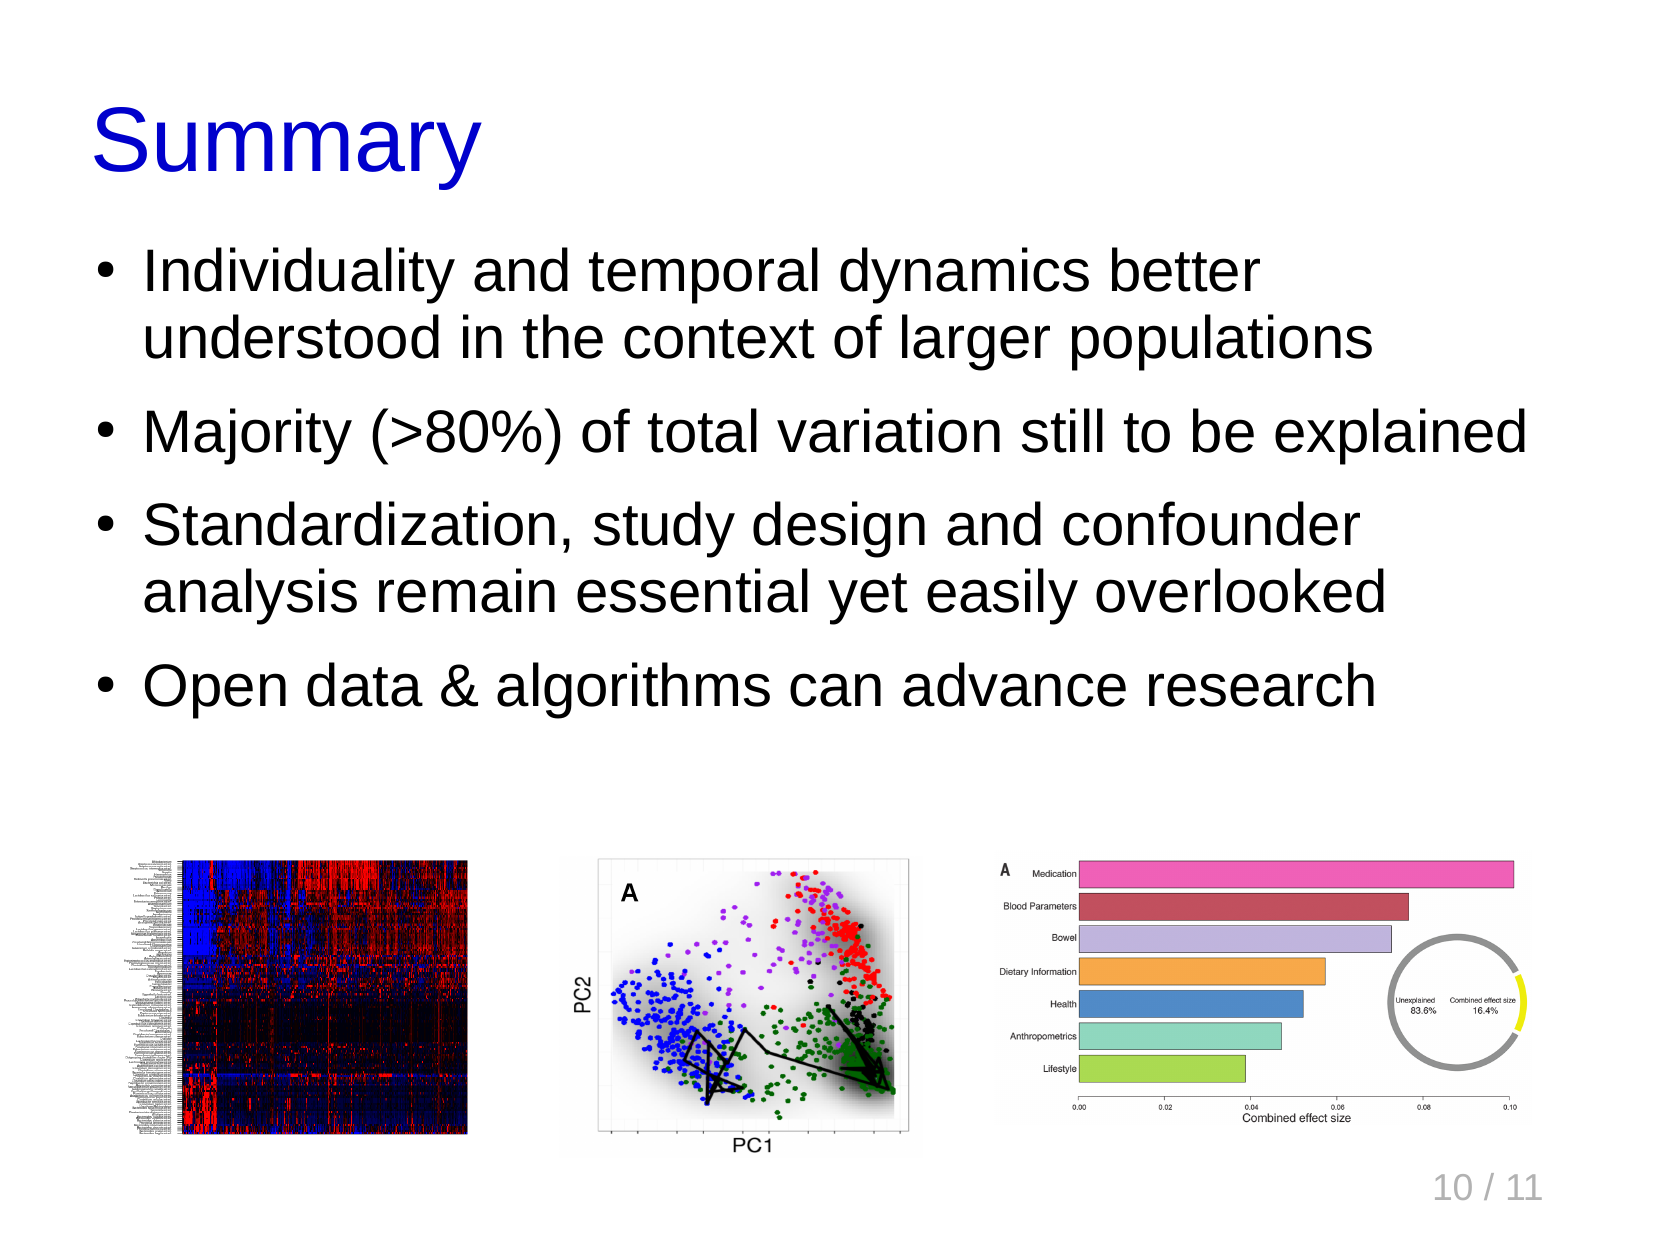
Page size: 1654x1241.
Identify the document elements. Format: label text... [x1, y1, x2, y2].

text_box <number> / 11 [1417, 1159, 1654, 1217]
picture [104, 828, 478, 1188]
picture [994, 850, 1532, 1125]
list Individuality and temporal dynamics better understood in the context of larger populations Majority (>80%) of total variation still to be explained Standardization, study design and confounder analysis remain essential yet easily overlooked Open data & algorithms can advance research [79, 237, 1568, 770]
text_box Summary [75, 81, 1576, 199]
picture [559, 856, 923, 1158]
